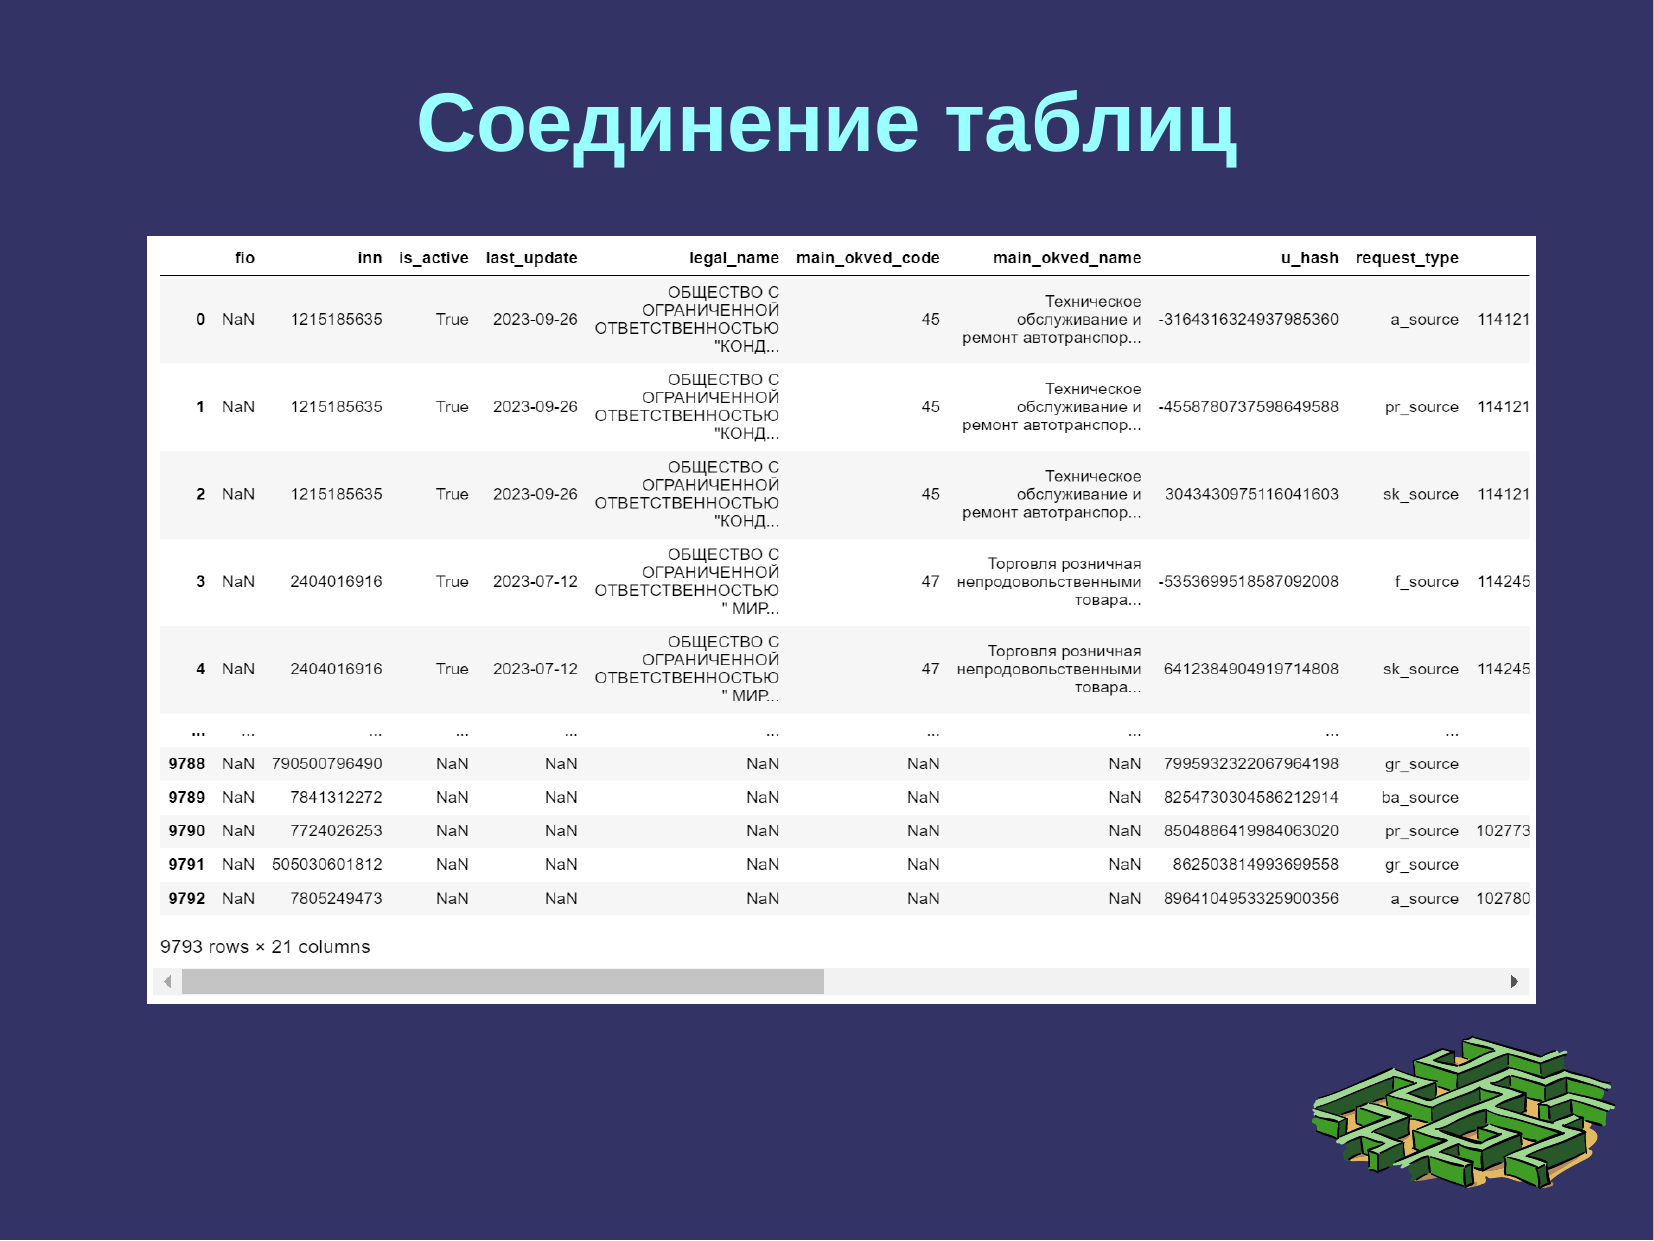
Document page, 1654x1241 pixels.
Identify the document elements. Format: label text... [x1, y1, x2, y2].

picture [147, 236, 1536, 1004]
title Соединение таблиц [121, 19, 1534, 227]
